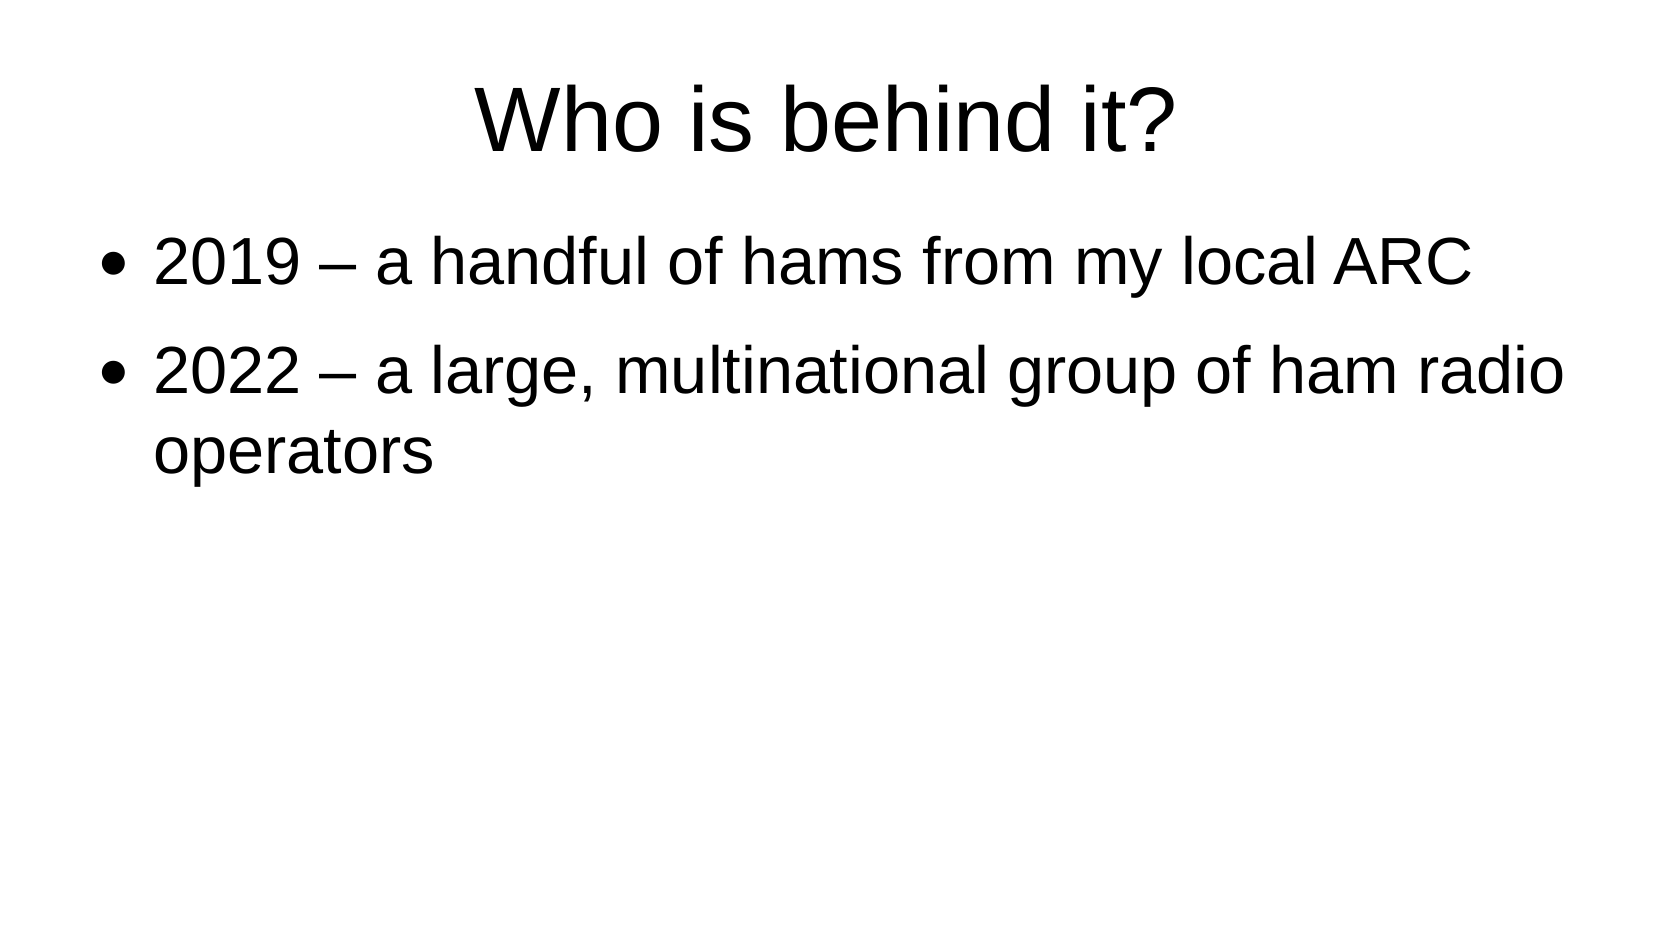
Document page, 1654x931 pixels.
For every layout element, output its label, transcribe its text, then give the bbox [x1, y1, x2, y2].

text_box 2019 – a handful of hams from my local ARC 2022 – a large, multinational group of ham radio operators [82, 217, 1571, 757]
text_box Who is behind it? [82, 37, 1571, 193]
